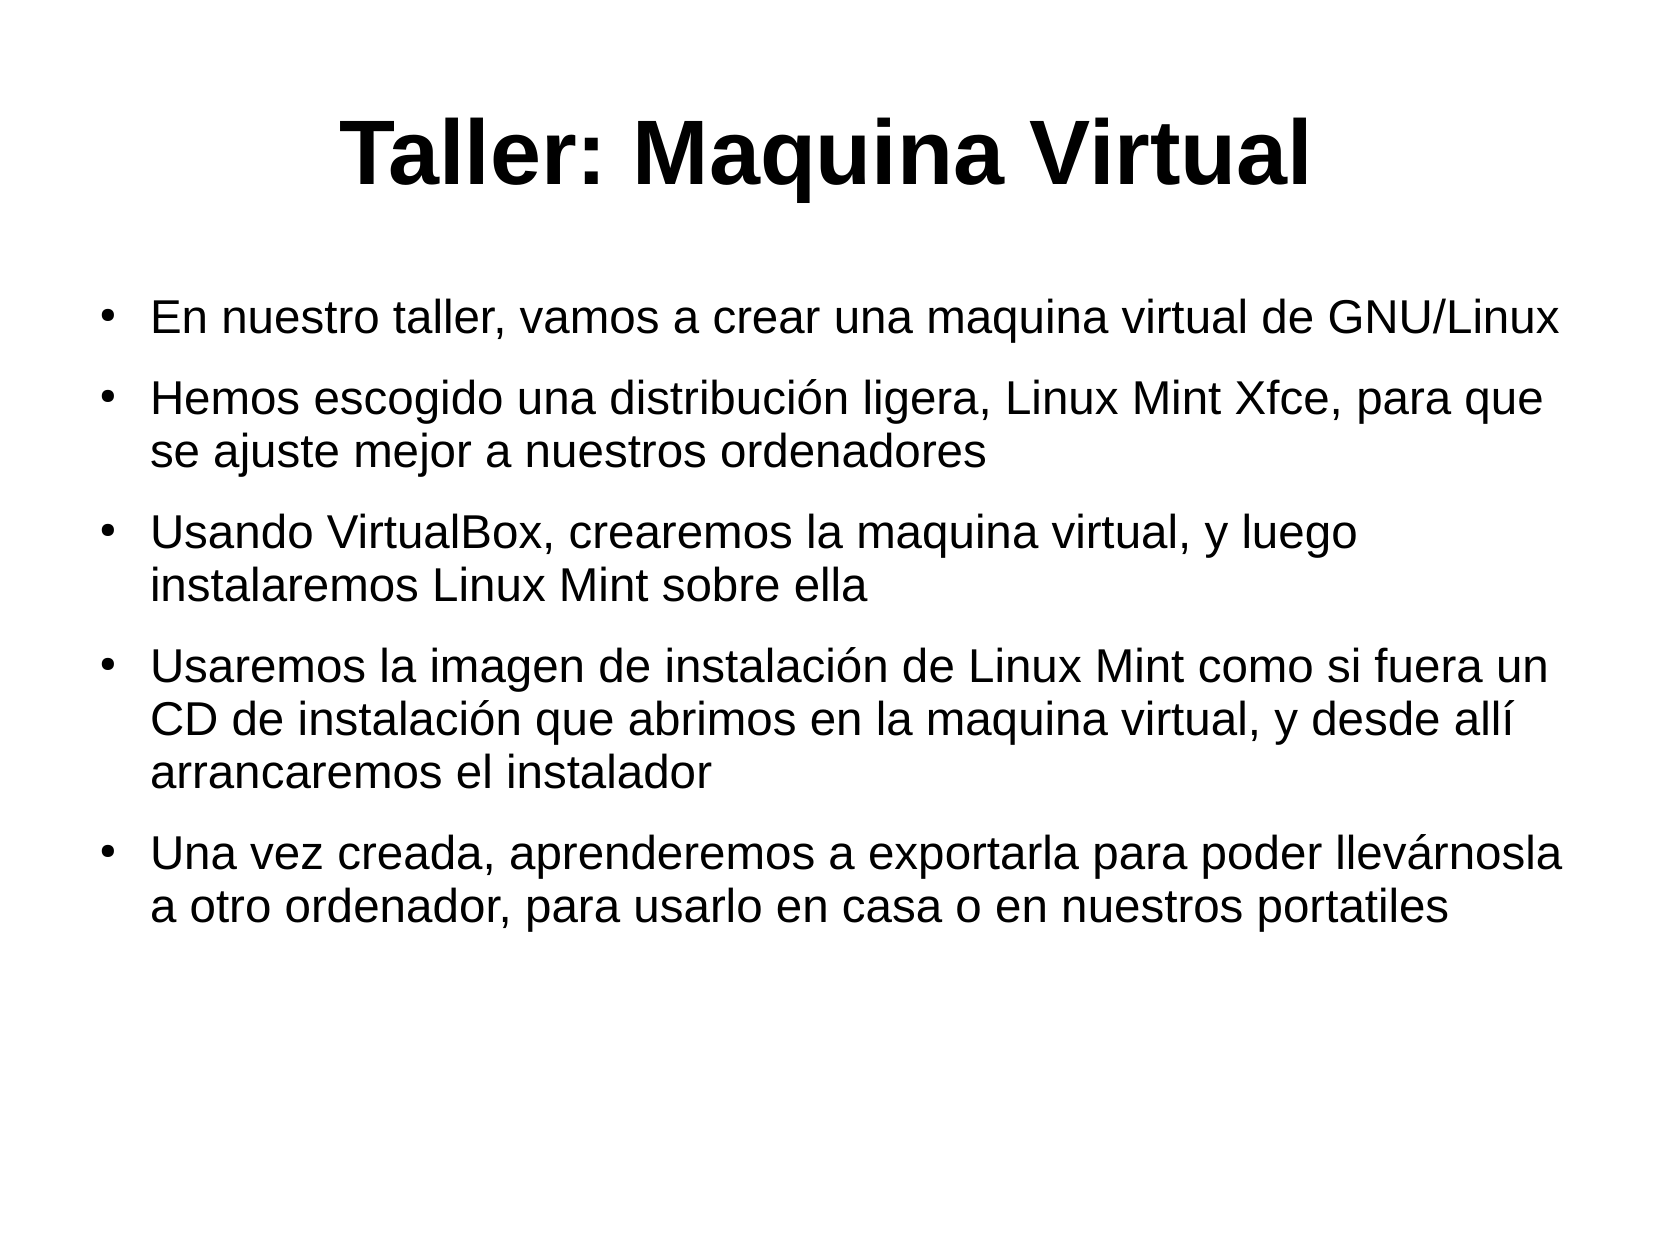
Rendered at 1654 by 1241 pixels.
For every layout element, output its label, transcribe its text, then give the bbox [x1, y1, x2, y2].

title Taller: Maquina Virtual [82, 49, 1571, 257]
list En nuestro taller, vamos a crear una maquina virtual de GNU/Linux Hemos escogido una distribución ligera, Linux Mint Xfce, para que se ajuste mejor a nuestros ordenadores Usando VirtualBox, crearemos la maquina virtual, y luego instalaremos Linux Mint sobre ella Usaremos la imagen de instalación de Linux Mint como si fuera un CD de instalación que abrimos en la maquina virtual, y desde allí arrancaremos el instalador Una vez creada, aprenderemos a exportarla para poder llevárnosla a otro ordenador, para usarlo en casa o en nuestros portatiles [82, 290, 1571, 1010]
